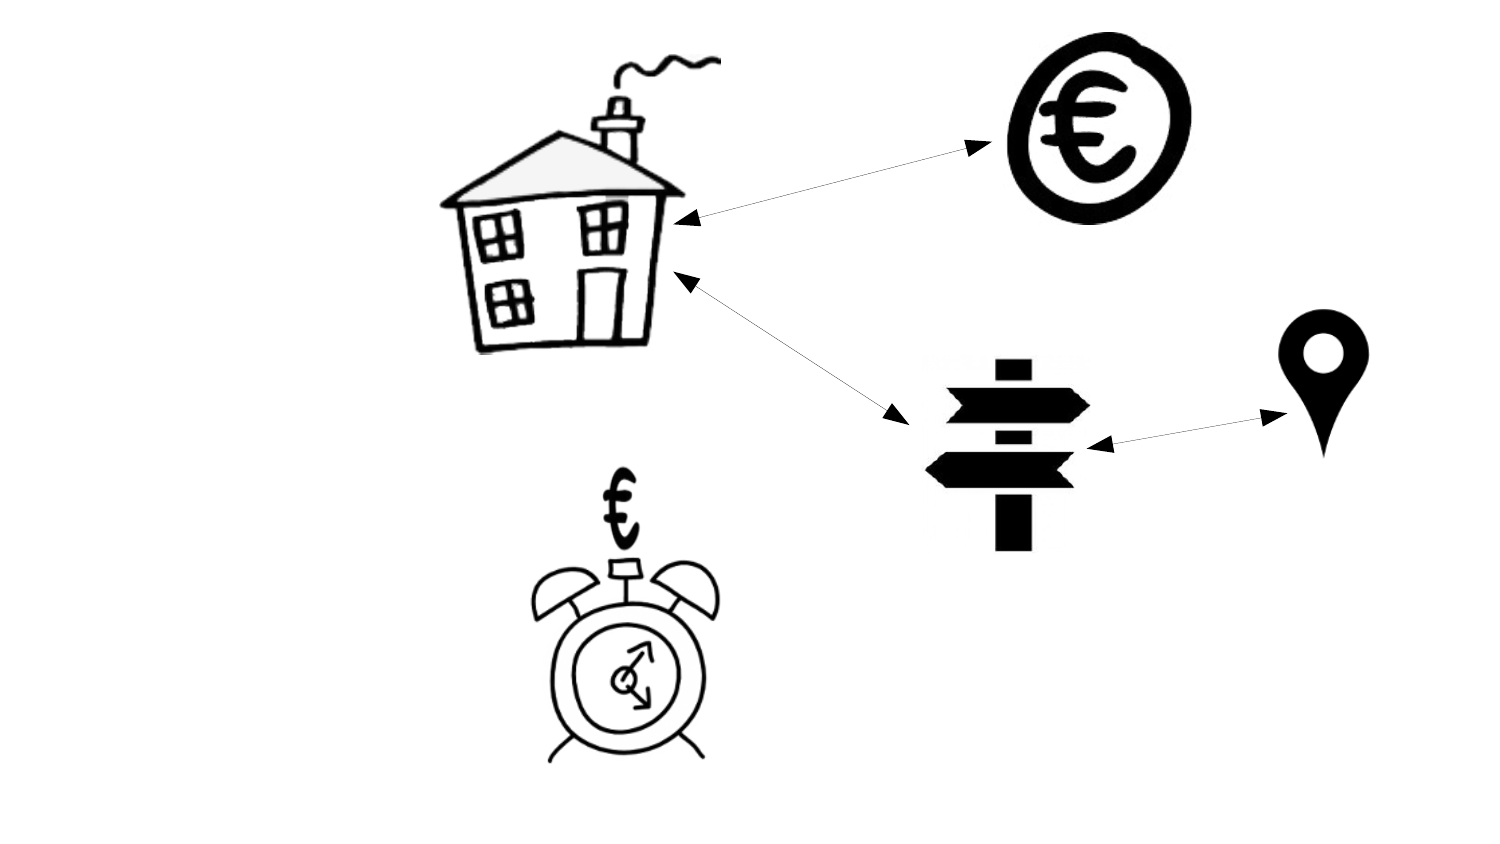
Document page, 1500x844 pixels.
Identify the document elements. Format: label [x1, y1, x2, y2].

picture [1275, 306, 1372, 462]
picture [520, 460, 721, 766]
picture [439, 54, 721, 355]
picture [1003, 32, 1196, 225]
picture [921, 355, 1091, 555]
